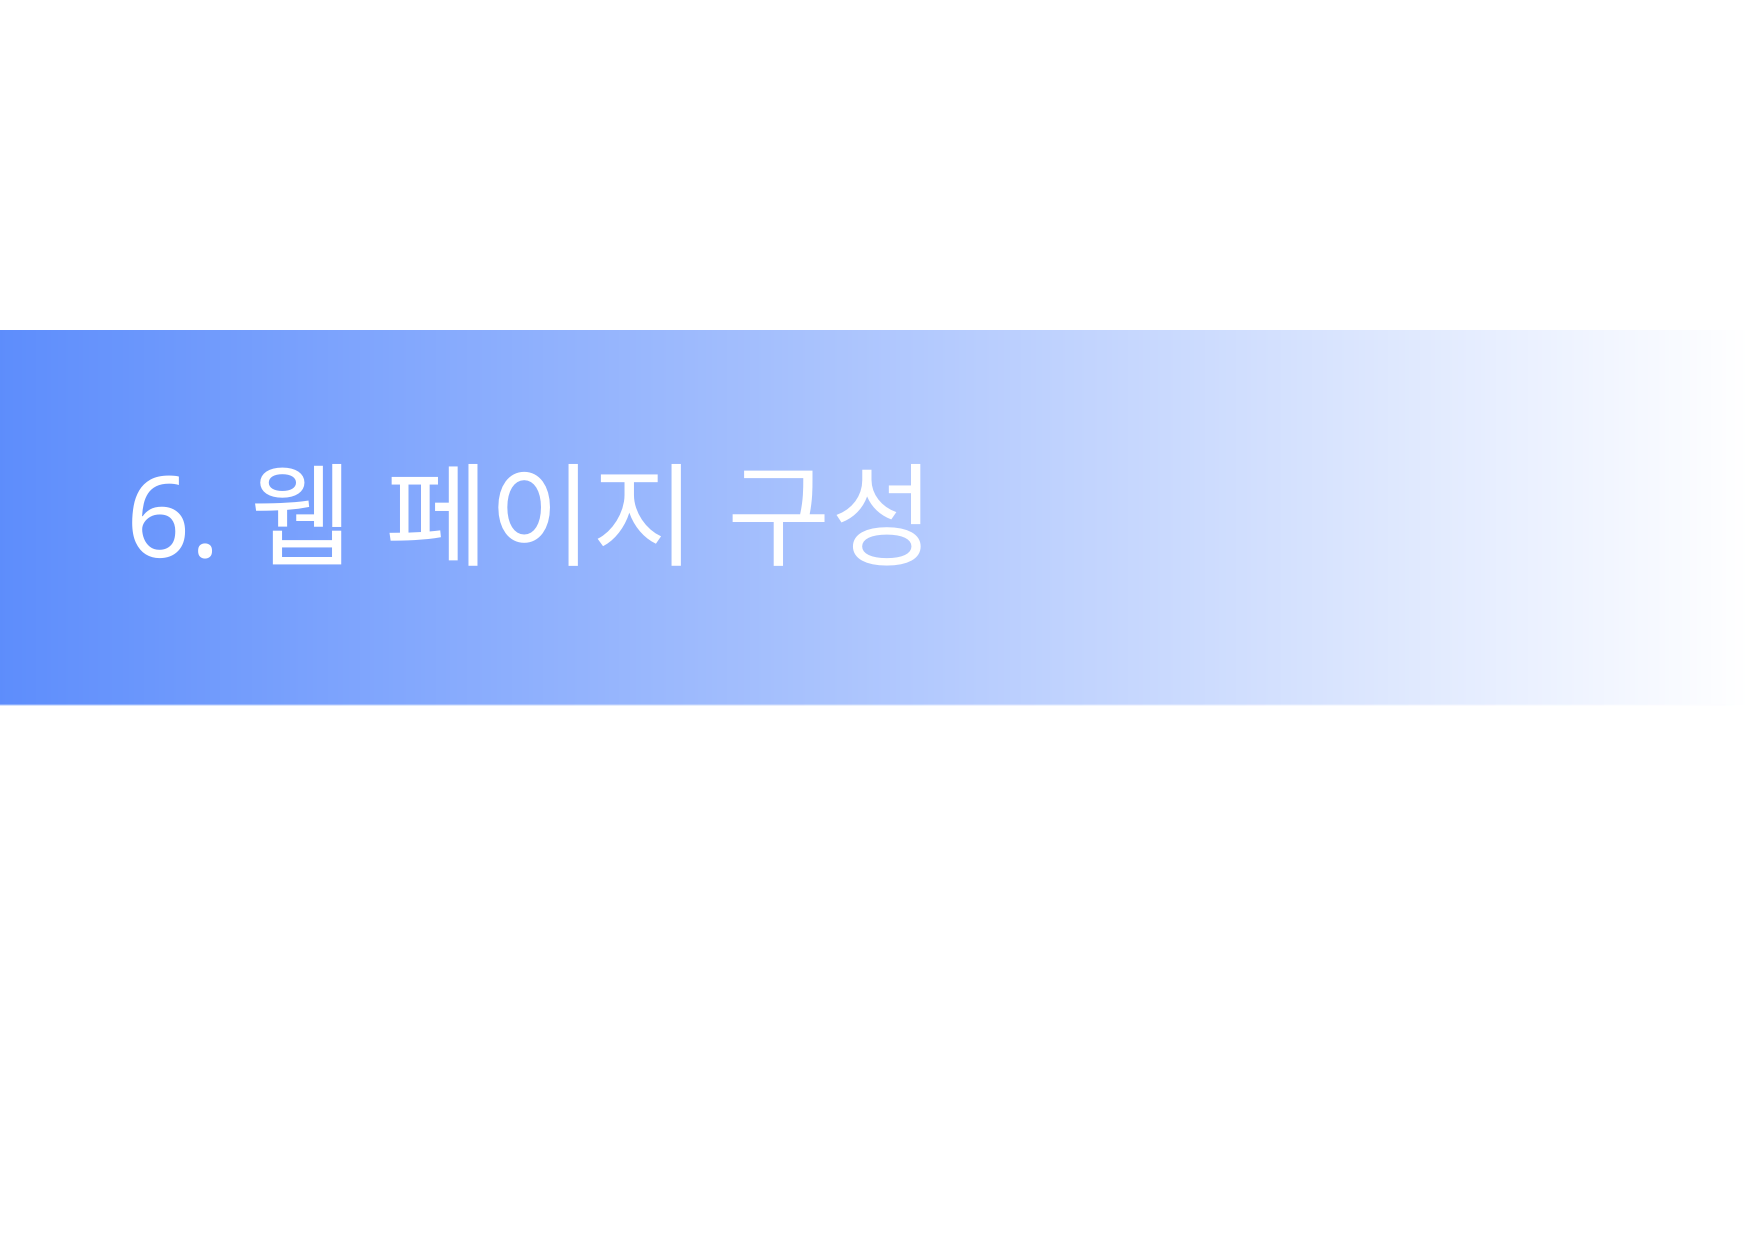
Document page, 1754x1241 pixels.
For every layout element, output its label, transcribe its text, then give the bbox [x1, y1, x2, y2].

picture [0, 330, 1749, 706]
text_box 6. 웹 페이지 구성 [112, 419, 1164, 593]
